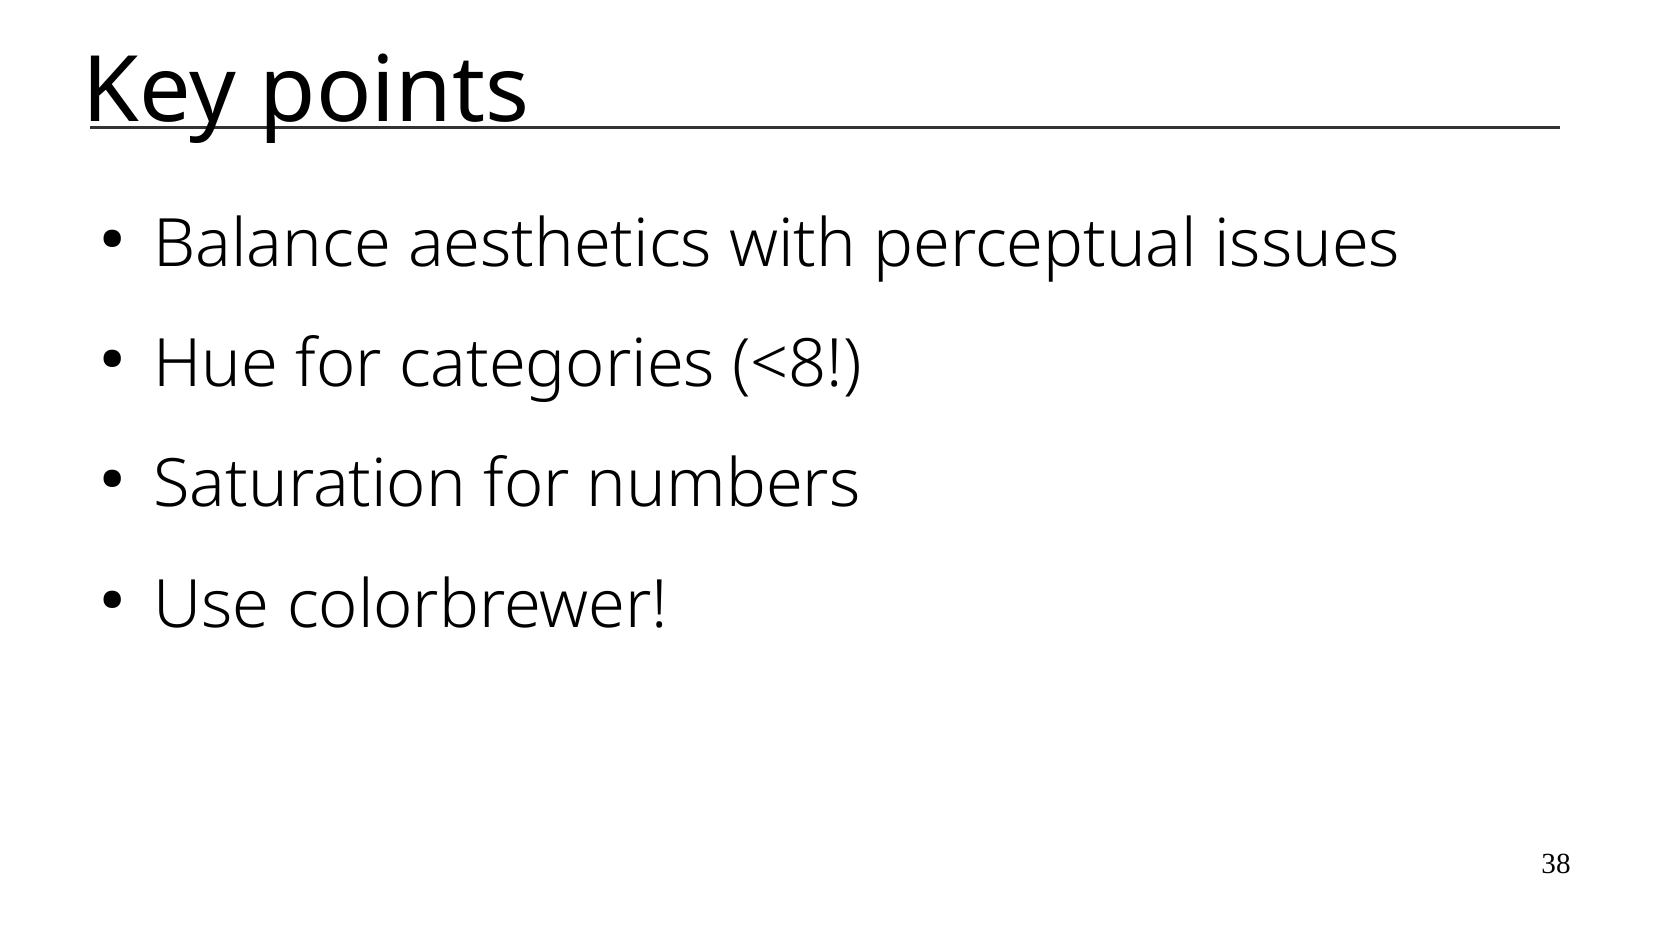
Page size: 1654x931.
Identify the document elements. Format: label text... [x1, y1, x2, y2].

title Key points [82, 32, 1571, 140]
list Balance aesthetics with perceptual issues Hue for categories (<8!) Saturation for numbers Use colorbrewer! [82, 195, 1571, 811]
